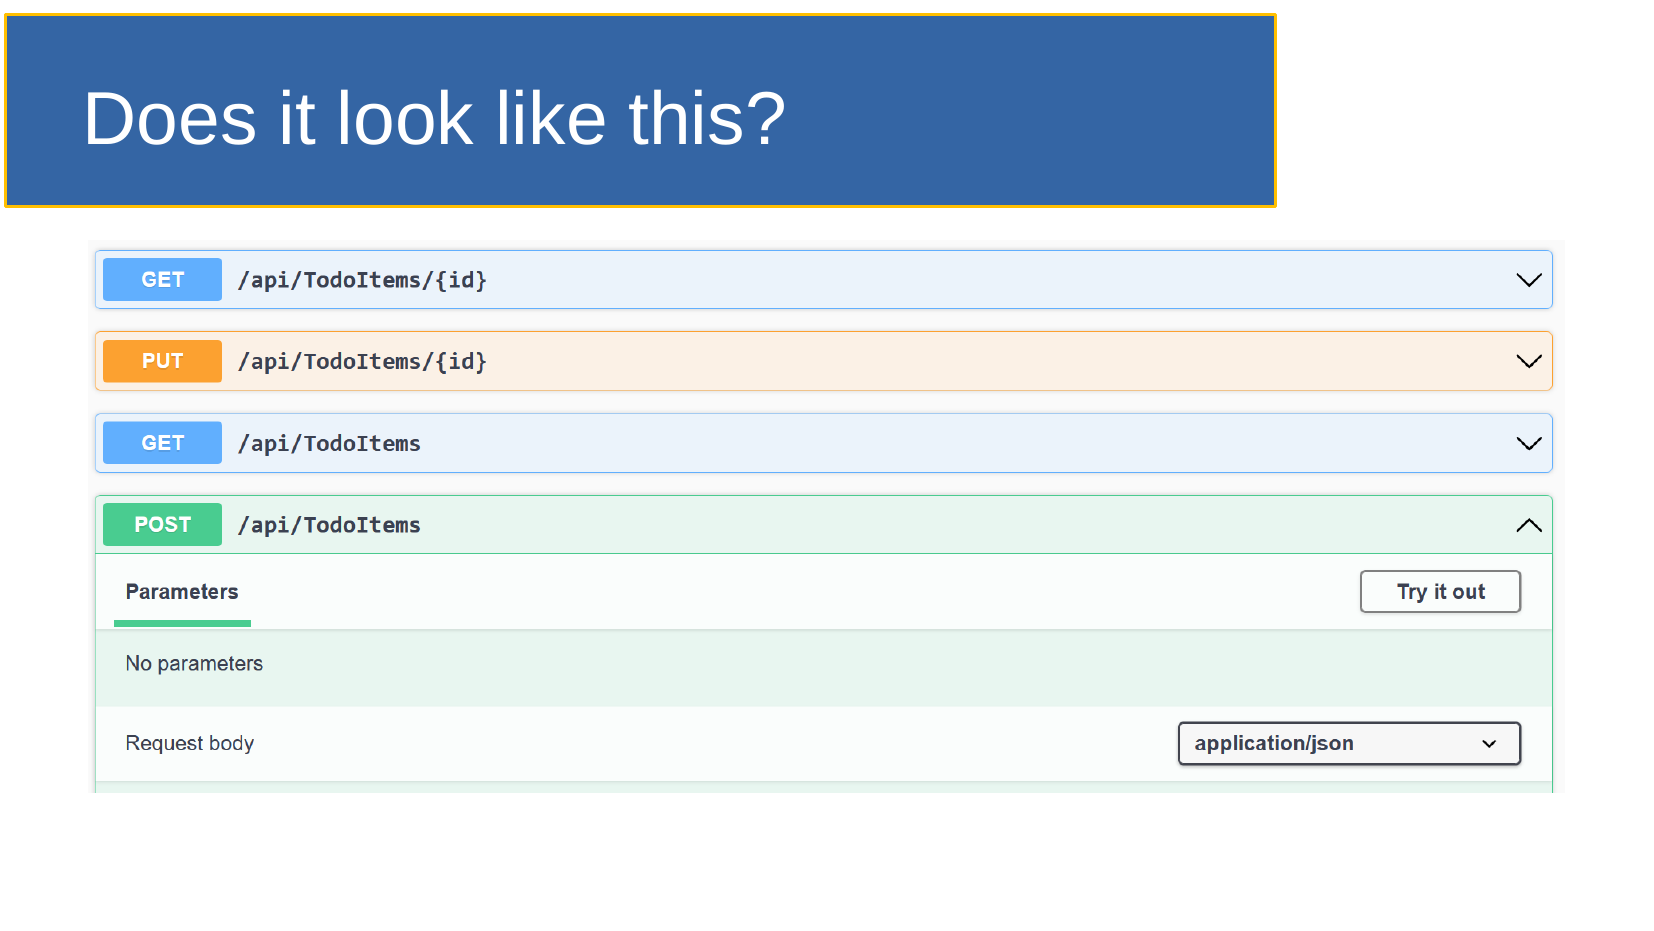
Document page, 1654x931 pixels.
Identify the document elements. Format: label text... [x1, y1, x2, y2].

picture [88, 240, 1565, 793]
title Does it look like this? [82, 44, 1235, 192]
